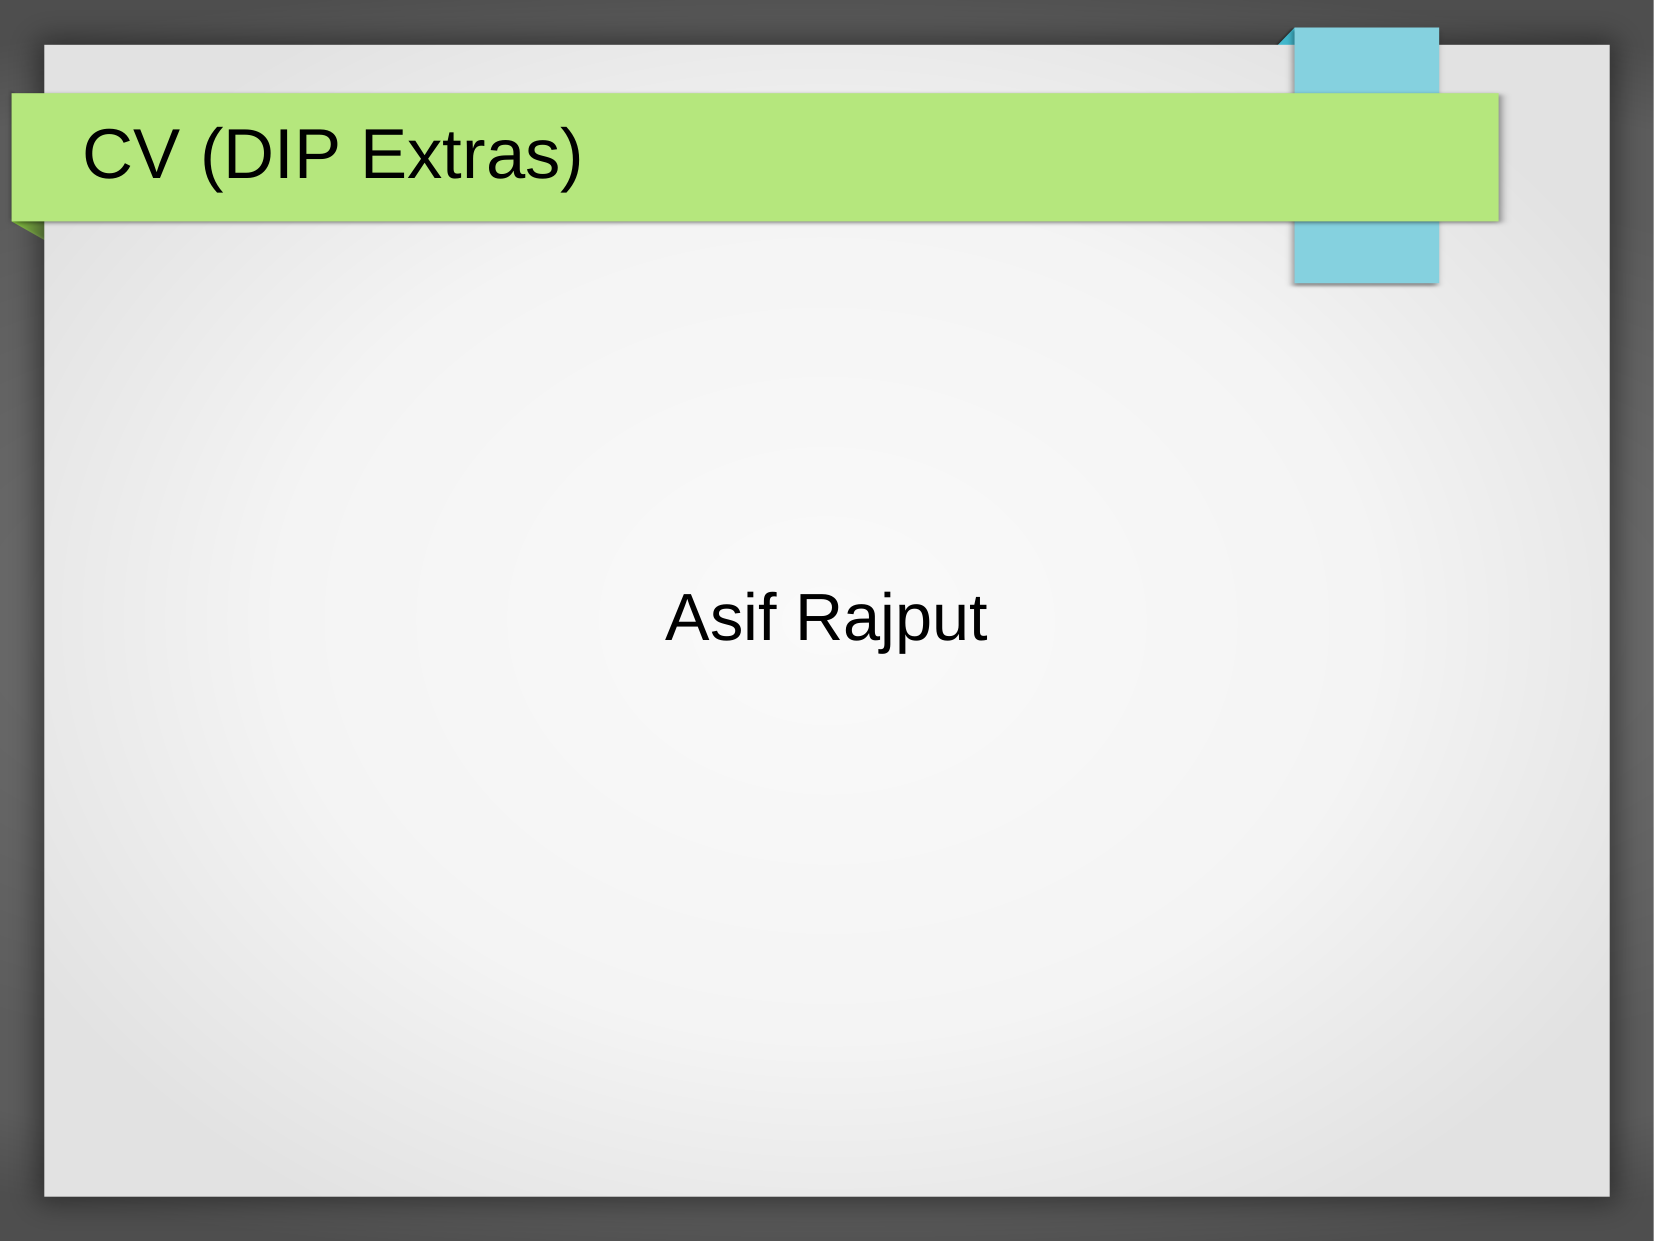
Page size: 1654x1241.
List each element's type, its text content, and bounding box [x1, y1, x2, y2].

title CV (DIP Extras) [82, 94, 1264, 213]
picture [0, 0, 1654, 1241]
subtitle Asif Rajput [82, 295, 1571, 1015]
